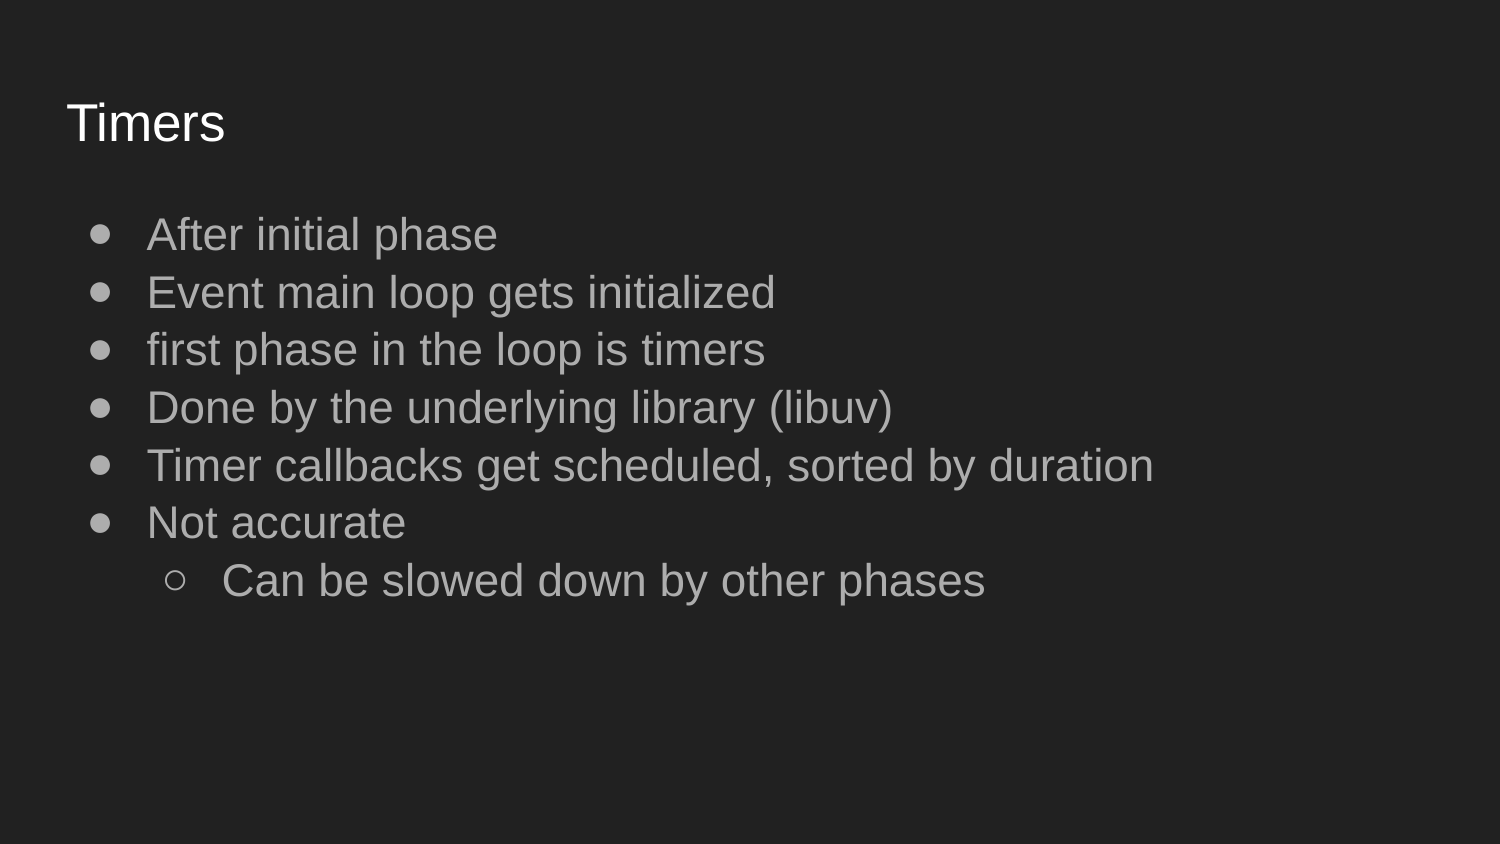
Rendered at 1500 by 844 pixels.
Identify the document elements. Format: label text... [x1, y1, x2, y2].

list After initial phase Event main loop gets initialized first phase in the loop is timers Done by the underlying library (libuv) Timer callbacks get scheduled, sorted by duration Not accurate Can be slowed down by other phases [56, 186, 1455, 606]
title Timers [51, 72, 1449, 167]
